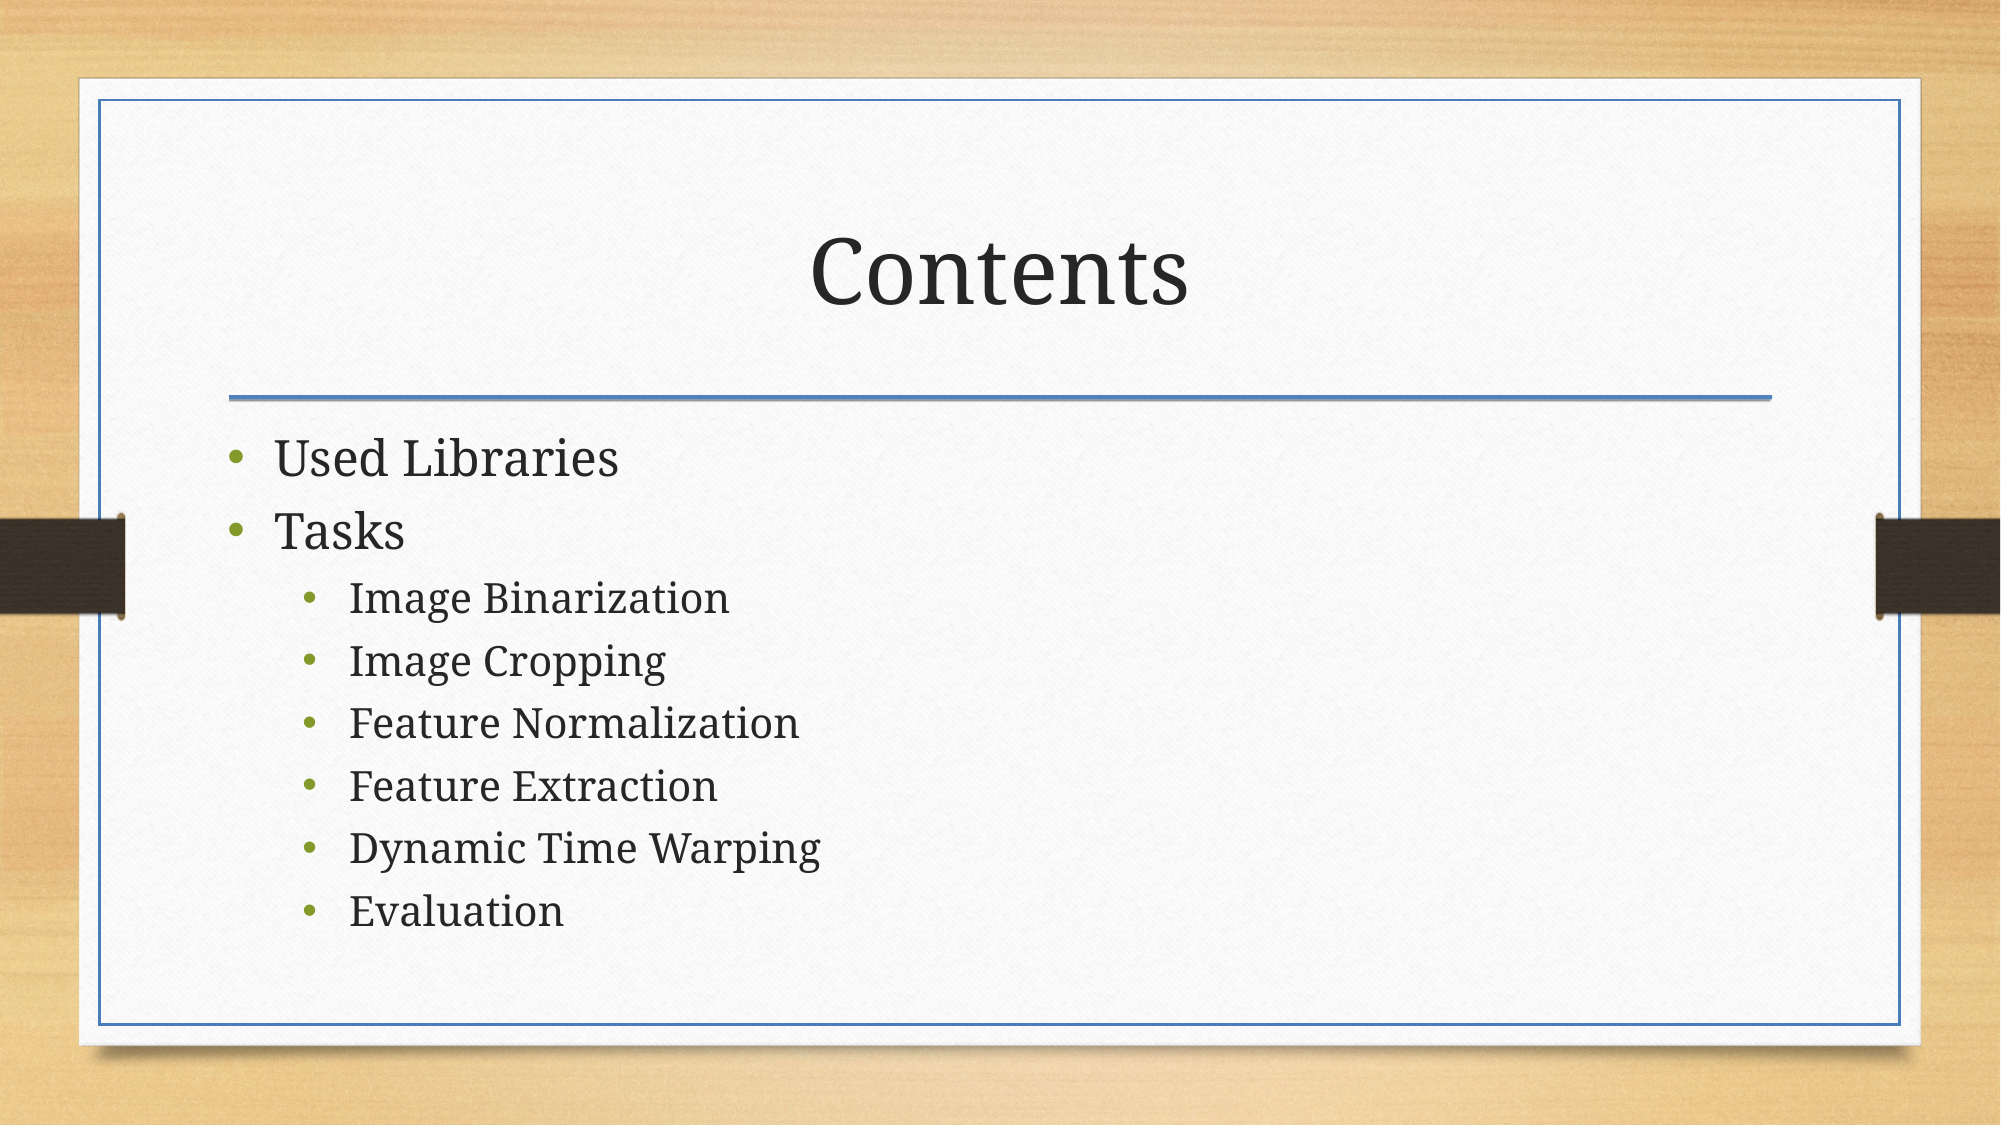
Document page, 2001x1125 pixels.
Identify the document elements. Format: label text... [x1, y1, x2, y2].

text_box Contents [212, 161, 1788, 375]
text_box Used Libraries Tasks Image Binarization Image Cropping Feature Normalization Feature Extraction Dynamic Time Warping Evaluation [212, 419, 1788, 964]
picture [0, 0, 2001, 1125]
